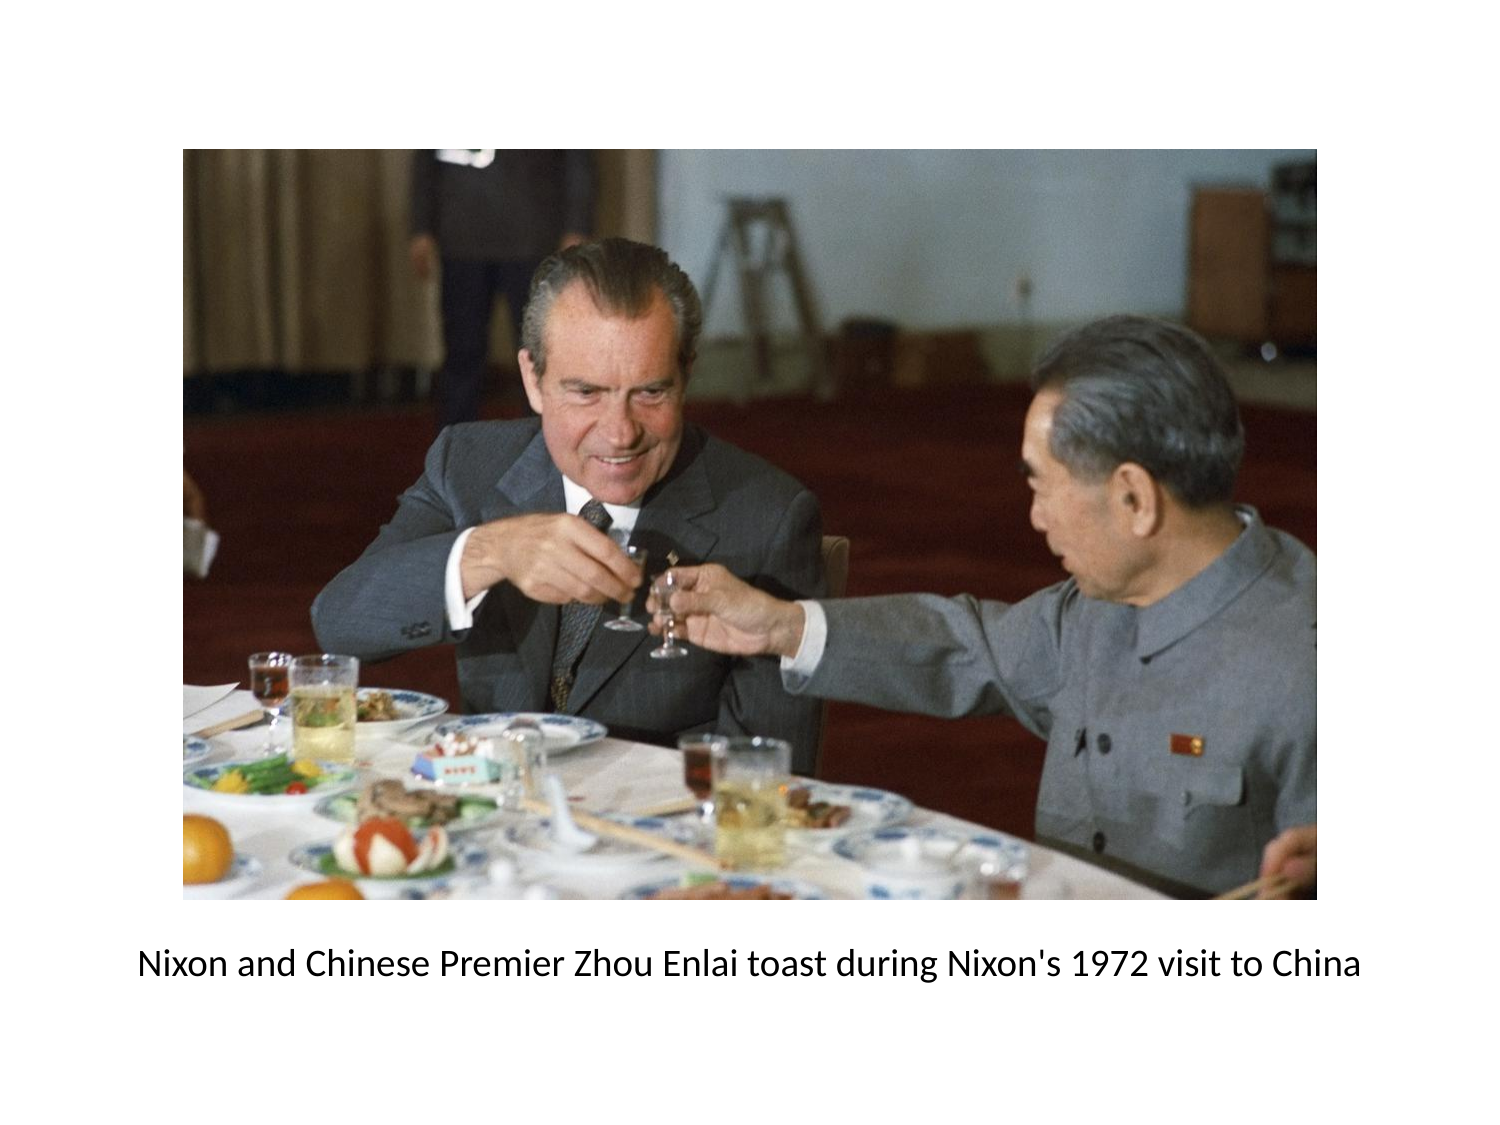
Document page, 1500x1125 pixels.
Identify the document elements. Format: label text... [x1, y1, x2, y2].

picture [183, 149, 1317, 900]
text_box Nixon and Chinese Premier Zhou Enlai toast during Nixon's 1972 visit to China [122, 929, 1378, 992]
